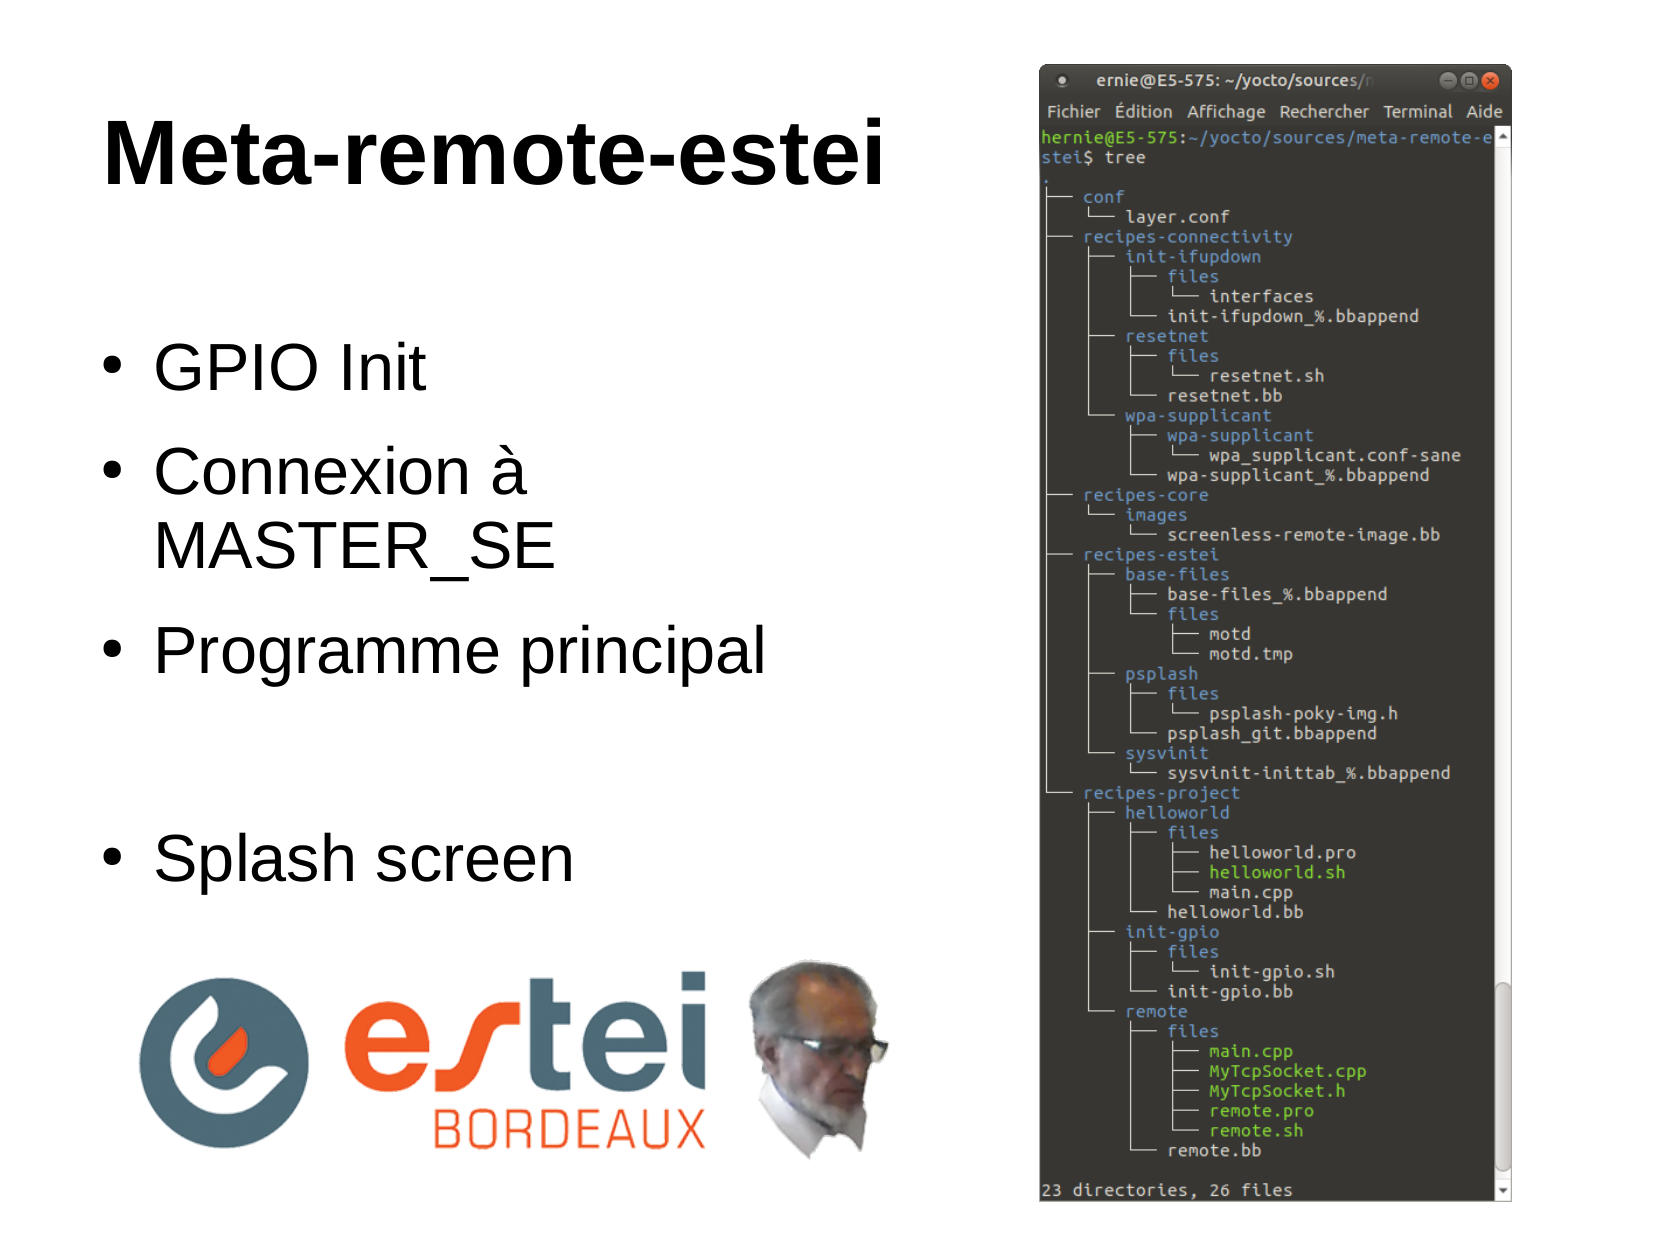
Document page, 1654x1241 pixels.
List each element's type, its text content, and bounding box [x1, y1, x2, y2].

picture [1039, 64, 1512, 1202]
title Meta-remote-estei [82, 49, 1571, 257]
list GPIO Init Connexion à MASTER_SE Programme principal Splash screen [82, 225, 809, 1188]
picture [94, 947, 931, 1170]
